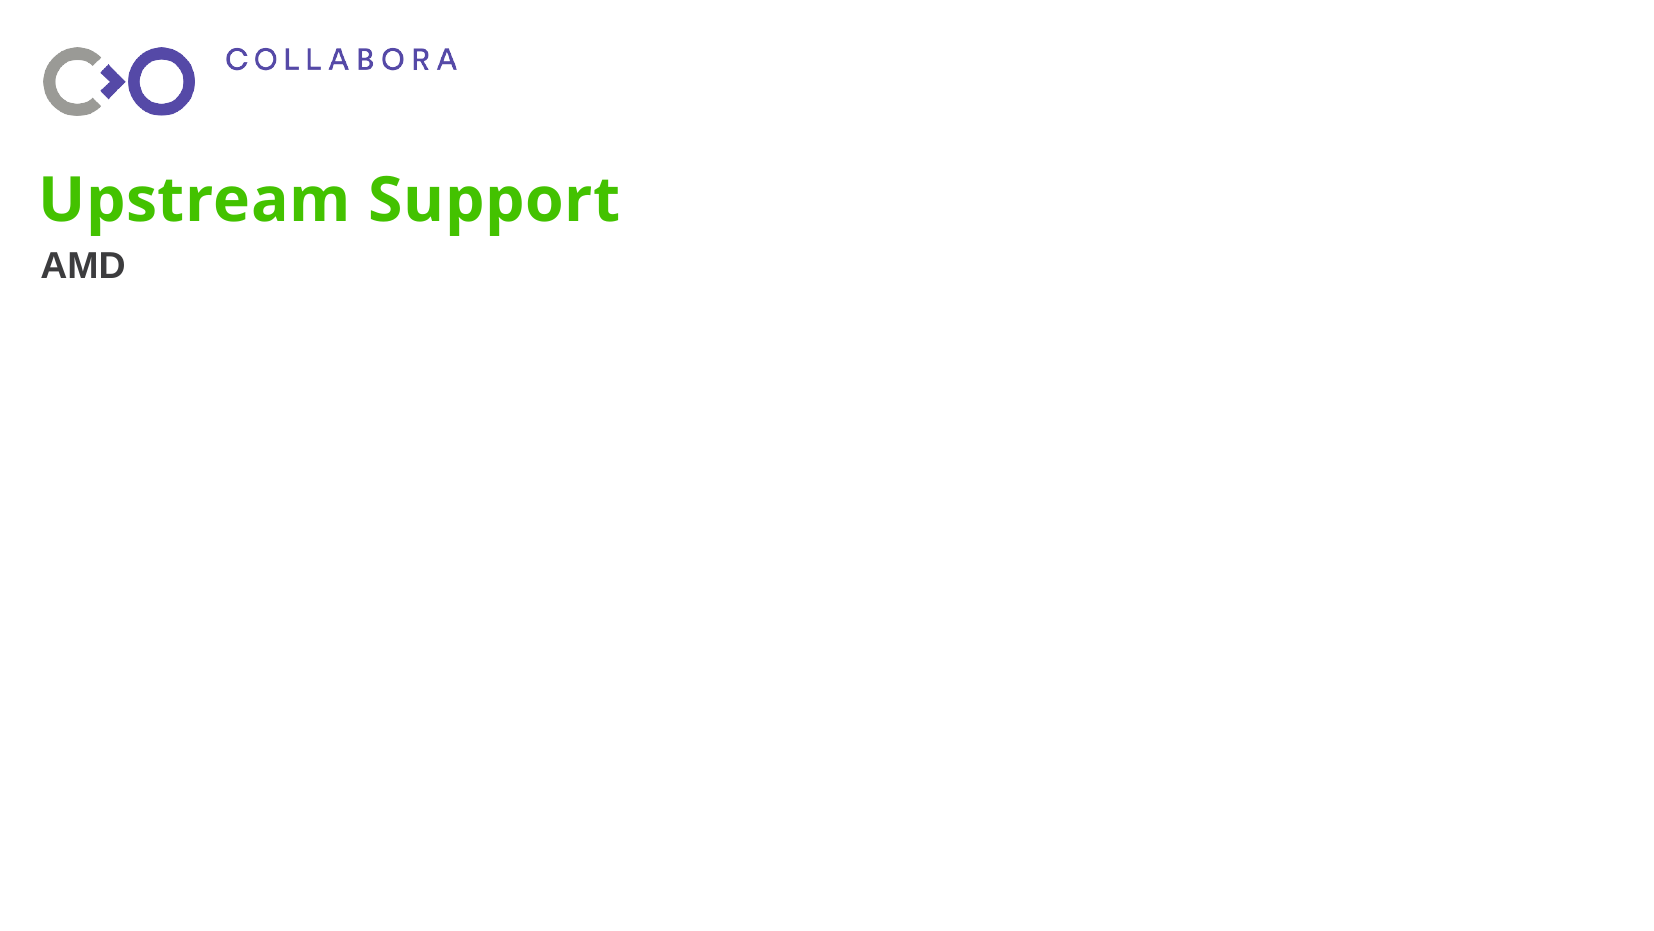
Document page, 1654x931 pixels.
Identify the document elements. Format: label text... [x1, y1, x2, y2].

picture [43, 47, 457, 116]
title Upstream Support [38, 159, 1614, 216]
text_box AMD [40, 240, 1613, 290]
